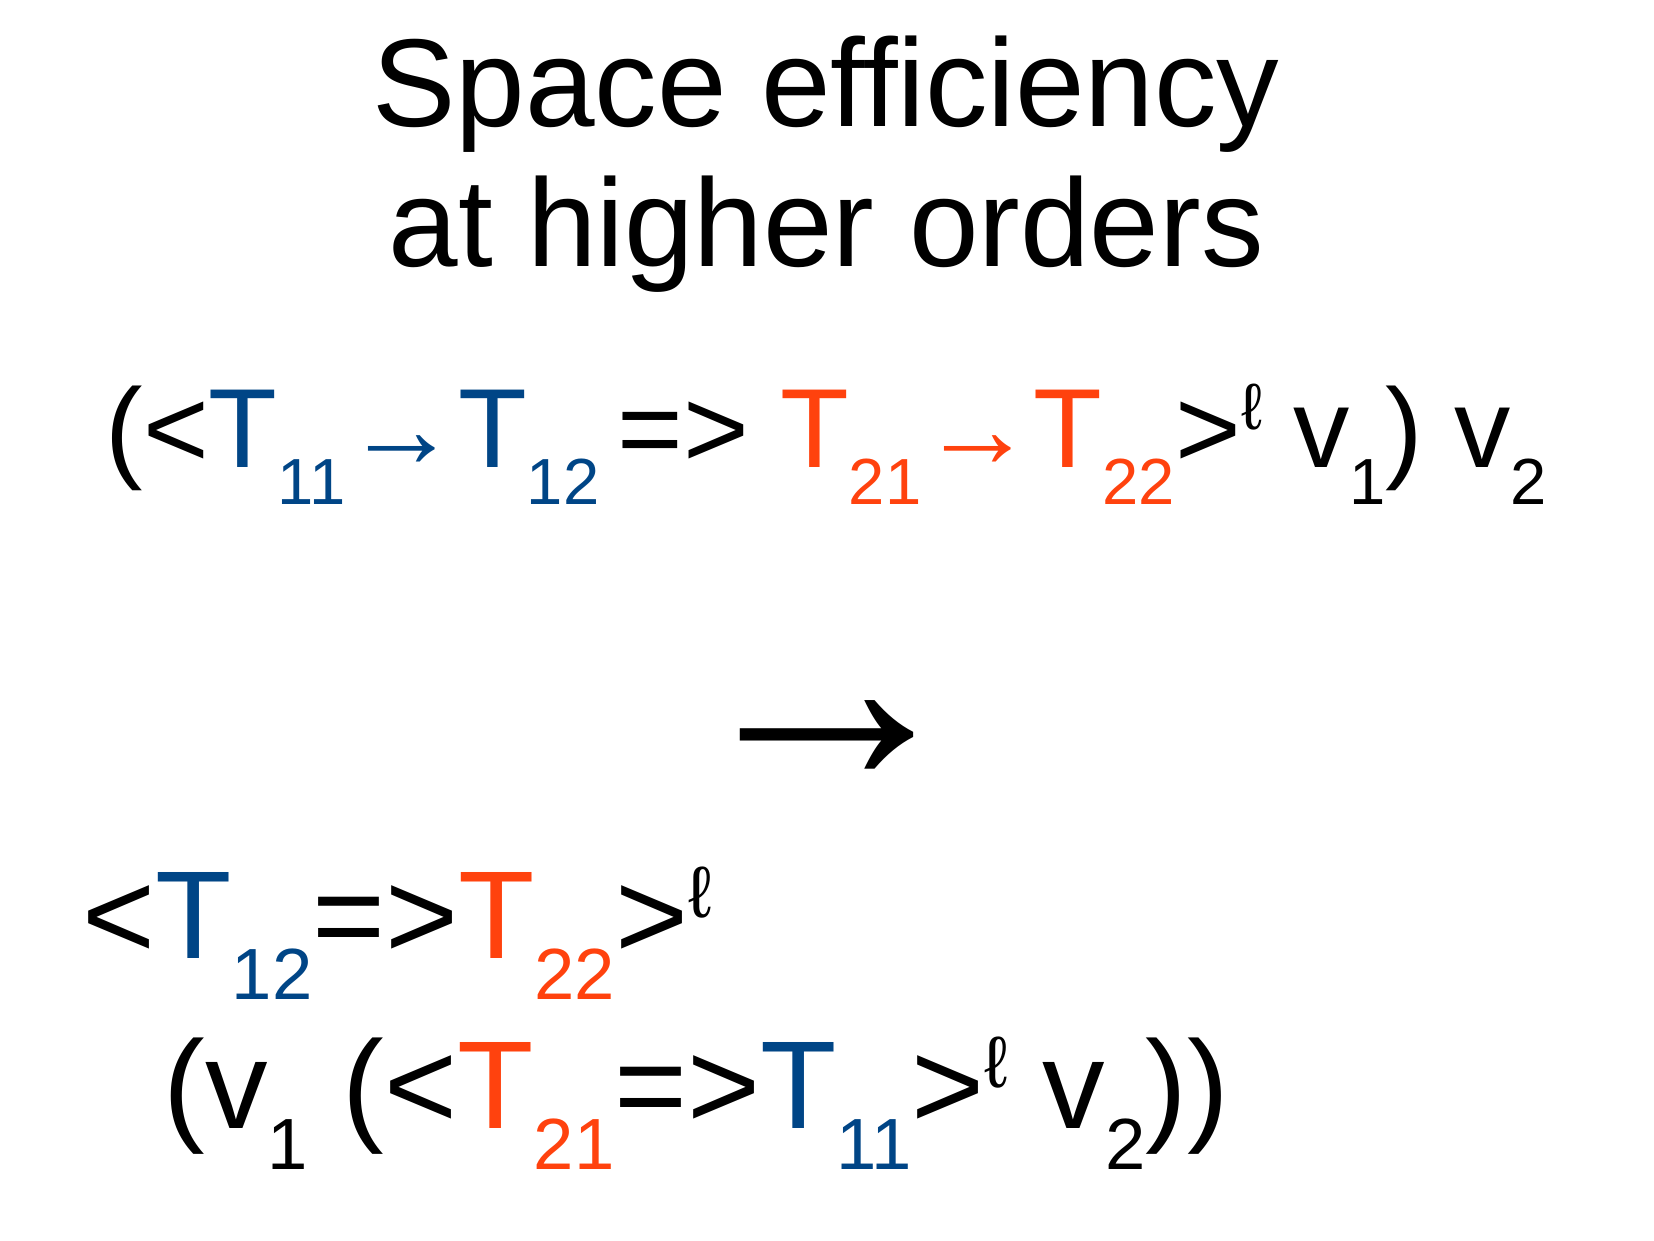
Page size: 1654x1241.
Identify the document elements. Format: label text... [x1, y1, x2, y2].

title Space efficiency at higher orders [82, 13, 1571, 293]
subtitle (<T11→T12 => T21→T22>ℓ v1) v2 → <T12=>T22>ℓ (v1 (<T21=>T11>ℓ v2)) [82, 364, 1571, 1186]
